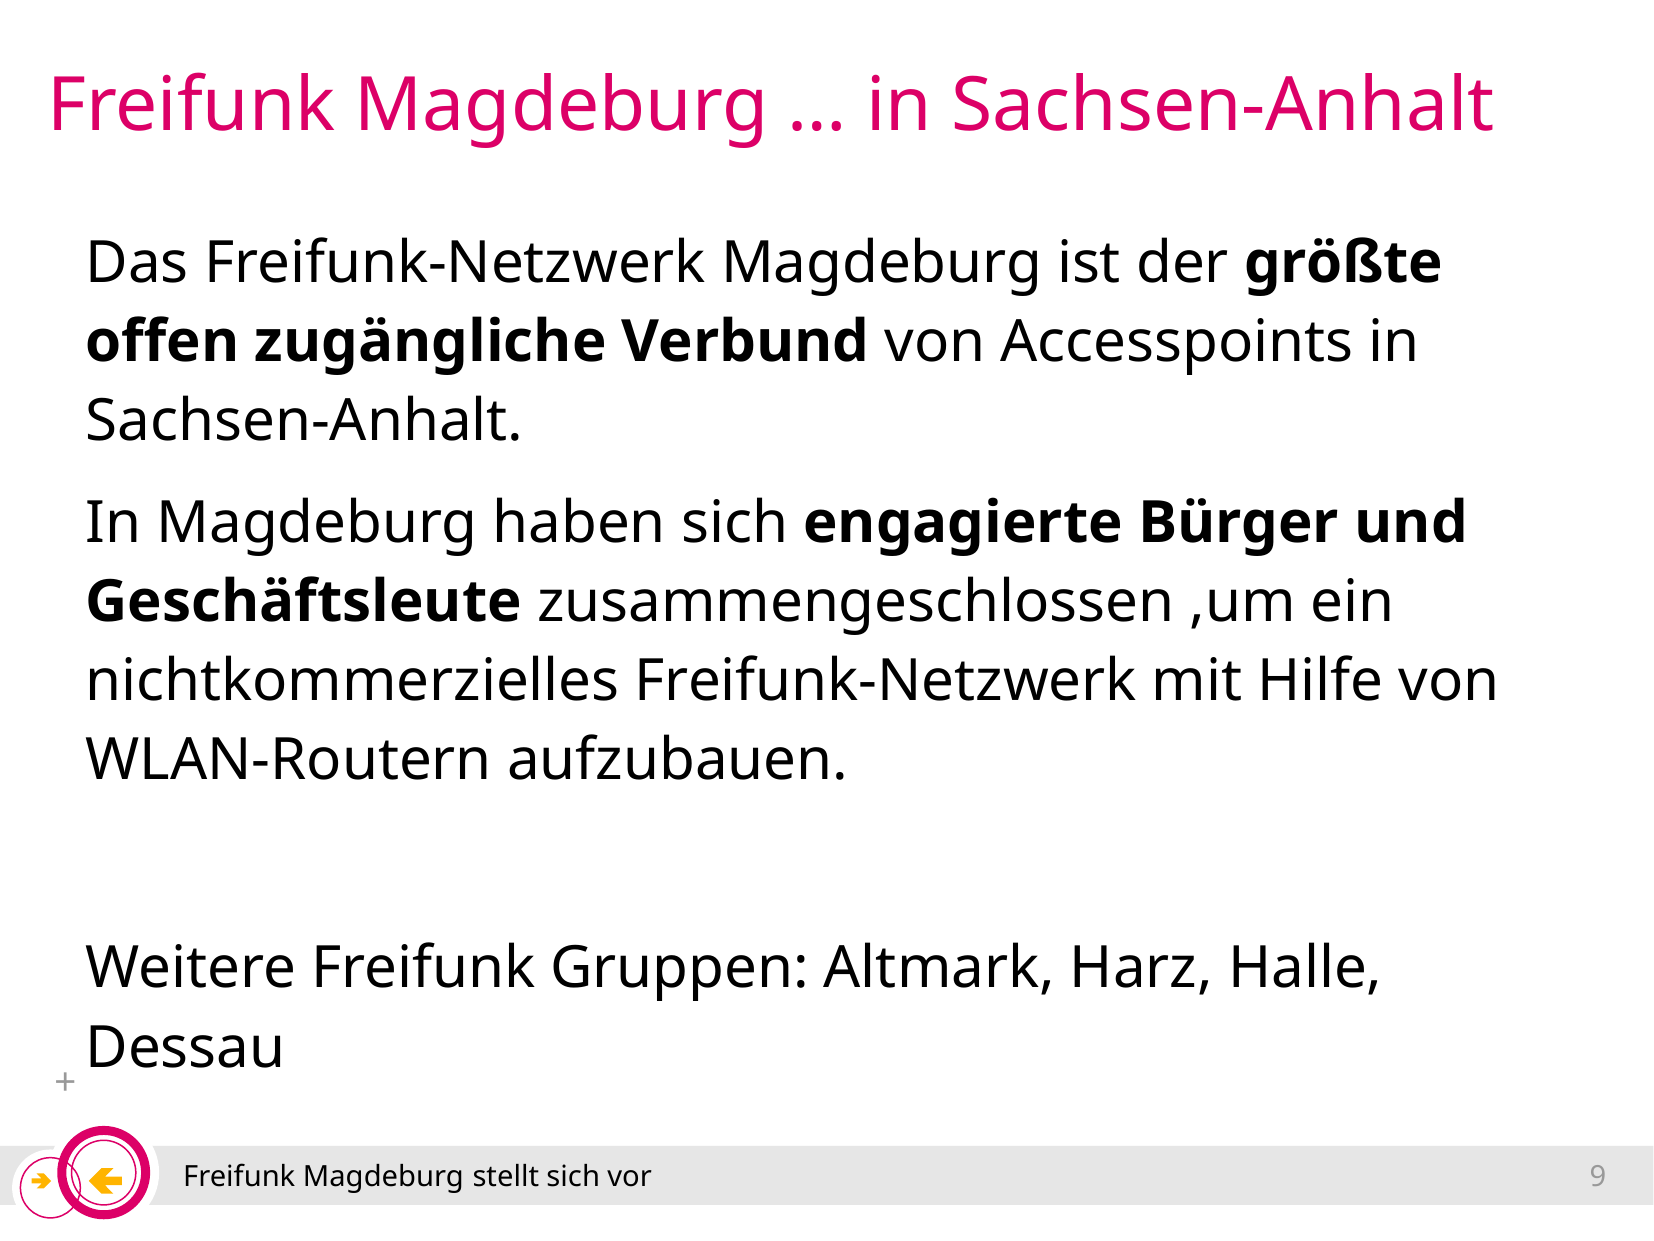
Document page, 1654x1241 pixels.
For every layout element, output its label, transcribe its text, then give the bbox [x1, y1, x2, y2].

text_box + [224, 1053, 239, 1063]
text_box Das Freifunk-Netzwerk Magdeburg ist der größte offen zugängliche Verbund von Accesspoints in Sachsen-Anhalt. [70, 212, 1548, 470]
text_box + [96, 1053, 117, 1062]
text_box + [259, 1053, 275, 1063]
title Freifunk Magdeburg … in Sachsen-Anhalt [47, 45, 1607, 158]
text_box + [39, 1053, 1111, 1111]
text_box In Magdeburg haben sich engagierte Bürger und Geschäftsleute zusammengeschlossen ,um ein nichtkommerzielles Freifunk-Netzwerk mit Hilfe von WLAN-Routern aufzubauen. Weitere Freifunk Gruppen: Altmark, Harz, Halle, Dessau [70, 472, 1597, 1013]
